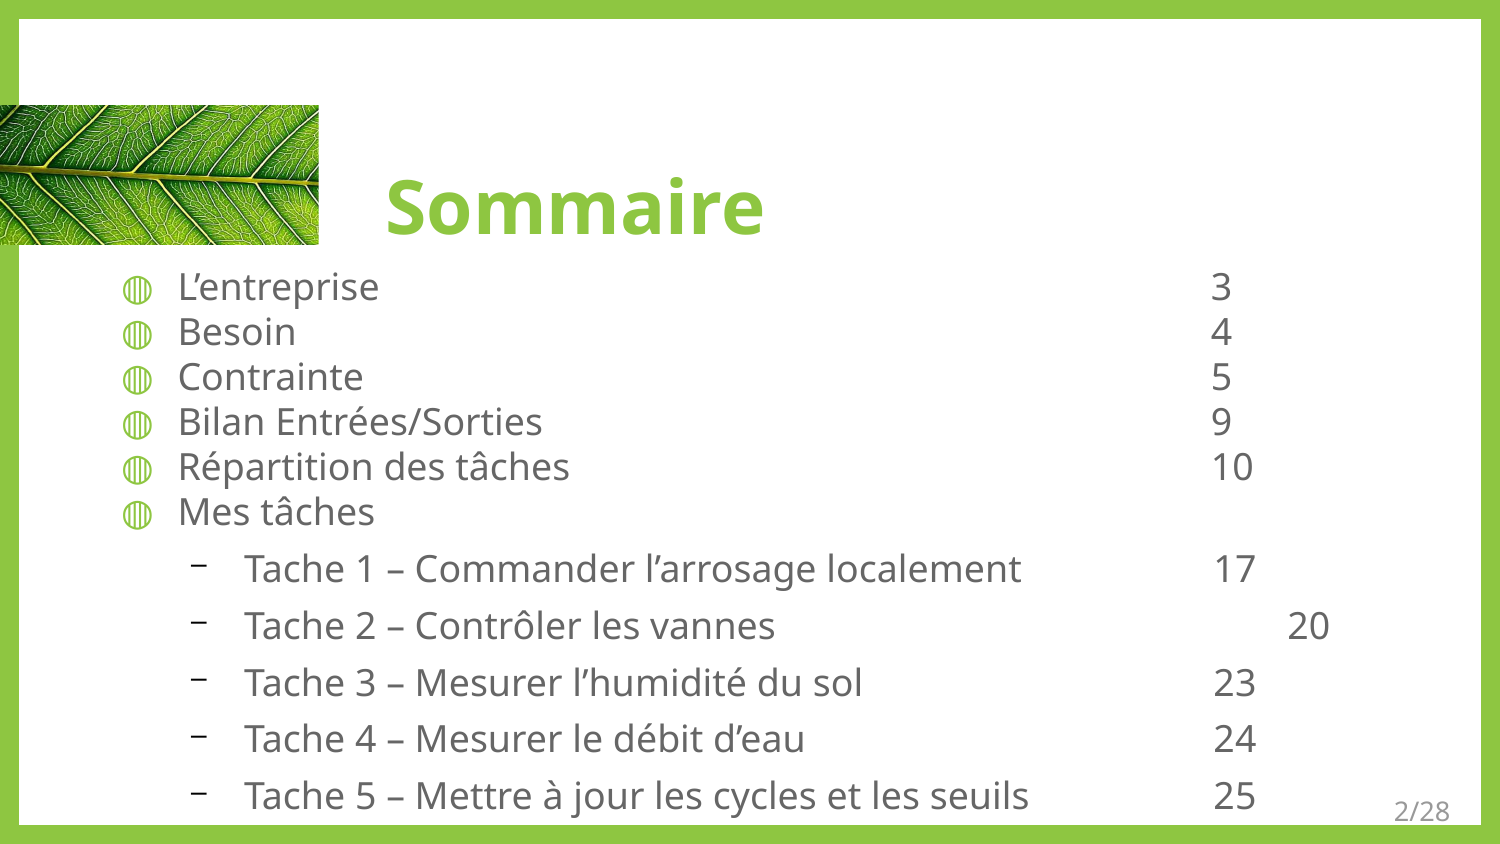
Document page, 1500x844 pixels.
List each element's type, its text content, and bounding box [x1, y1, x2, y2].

slide_number <numéro>/28 [1358, 809, 1466, 844]
picture [0, 105, 319, 245]
list L’entreprise 3 Besoin 4 Contrainte 5 Bilan Entrées/Sorties 9 Répartition des tâches 10 Mes tâches Tache 1 – Commander l’arrosage localement 17 Tache 2 – Contrôler les vannes 20 Tache 3 – Mesurer l’humidité du sol 23 Tache 4 – Mesurer le débit d’eau 24 Tache 5 – Mettre à jour les cycles et les seuils 25 [87, 248, 1486, 809]
title Sommaire [370, 145, 1380, 248]
